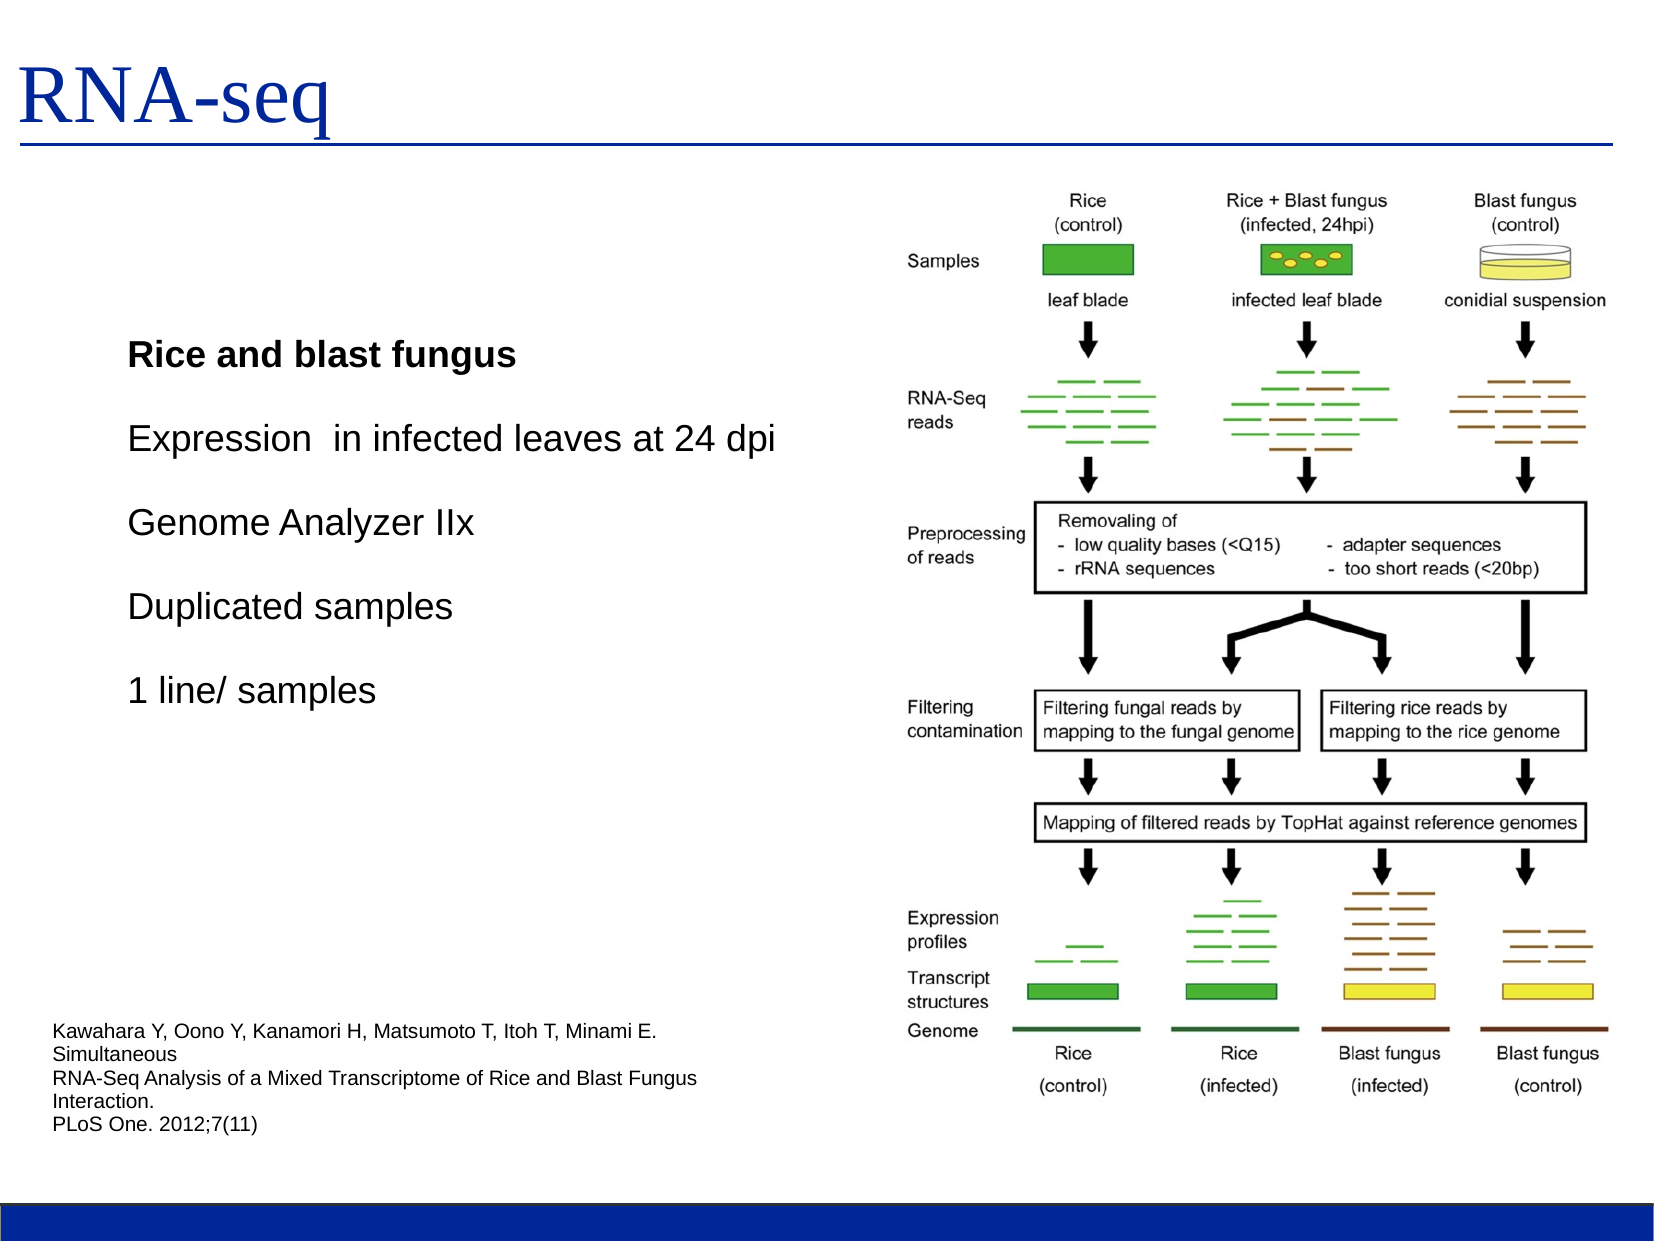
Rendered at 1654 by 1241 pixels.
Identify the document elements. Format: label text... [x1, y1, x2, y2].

title RNA-seq [17, 0, 1589, 198]
text_box Rice and blast fungus Expression in infected leaves at 24 dpi Genome Analyzer IIx Duplicated samples 1 line/ samples [112, 325, 826, 1055]
text_box Kawahara Y, Oono Y, Kanamori H, Matsumoto T, Itoh T, Minami E. Simultaneous RNA-Seq Analysis of a Mixed Transcriptome of Rice and Blast Fungus Interaction. PLoS One. 2012;7(11) [37, 1012, 751, 1145]
picture [903, 187, 1613, 1101]
